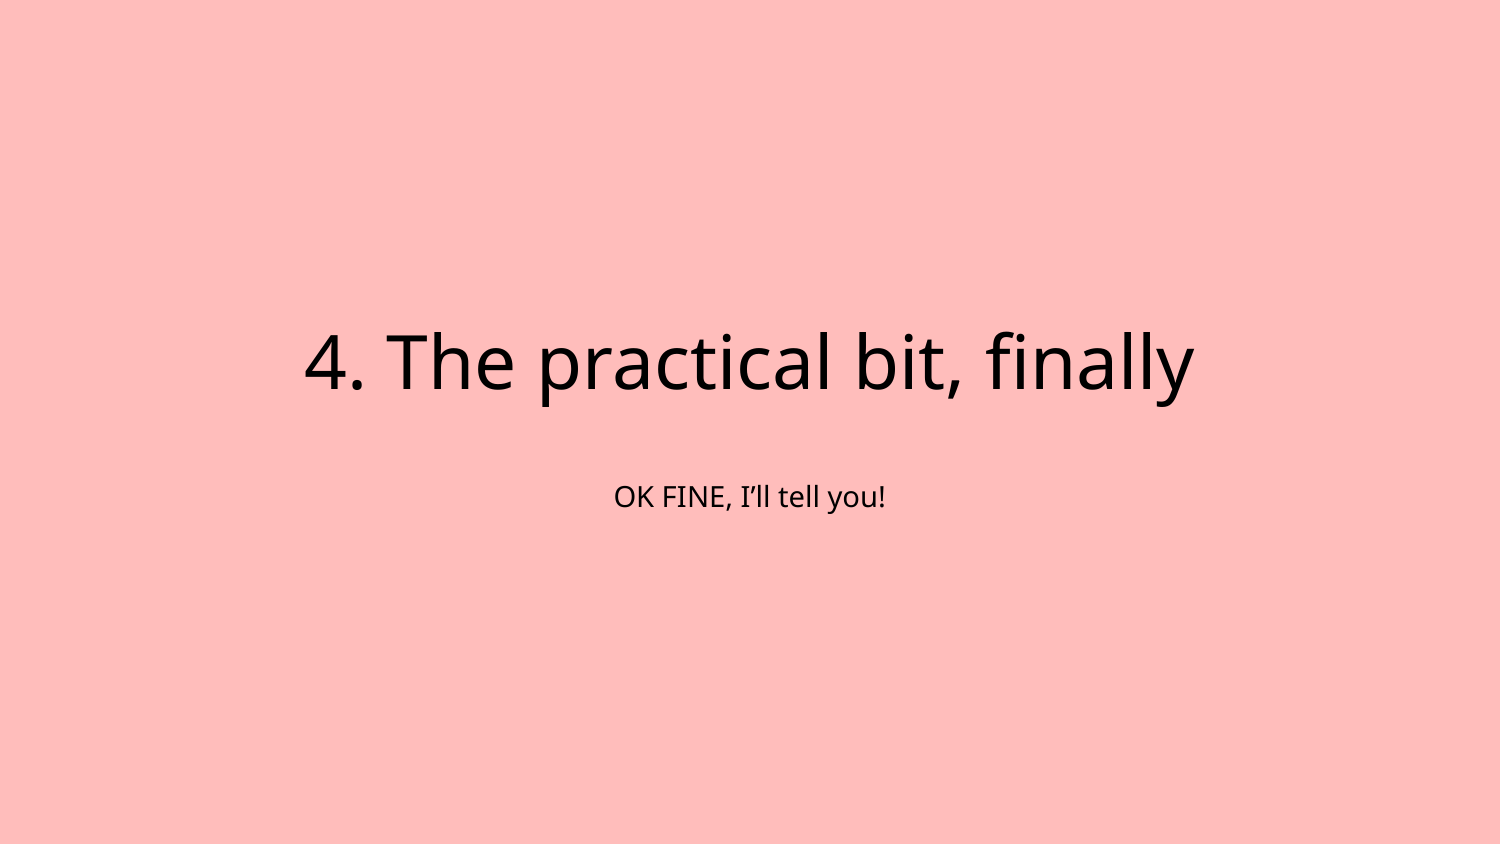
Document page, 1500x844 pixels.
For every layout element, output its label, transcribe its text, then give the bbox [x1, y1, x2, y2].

title 4. The practical bit, finally [249, 325, 1251, 394]
subtitle OK FINE, I’ll tell you! [266, 478, 1234, 592]
